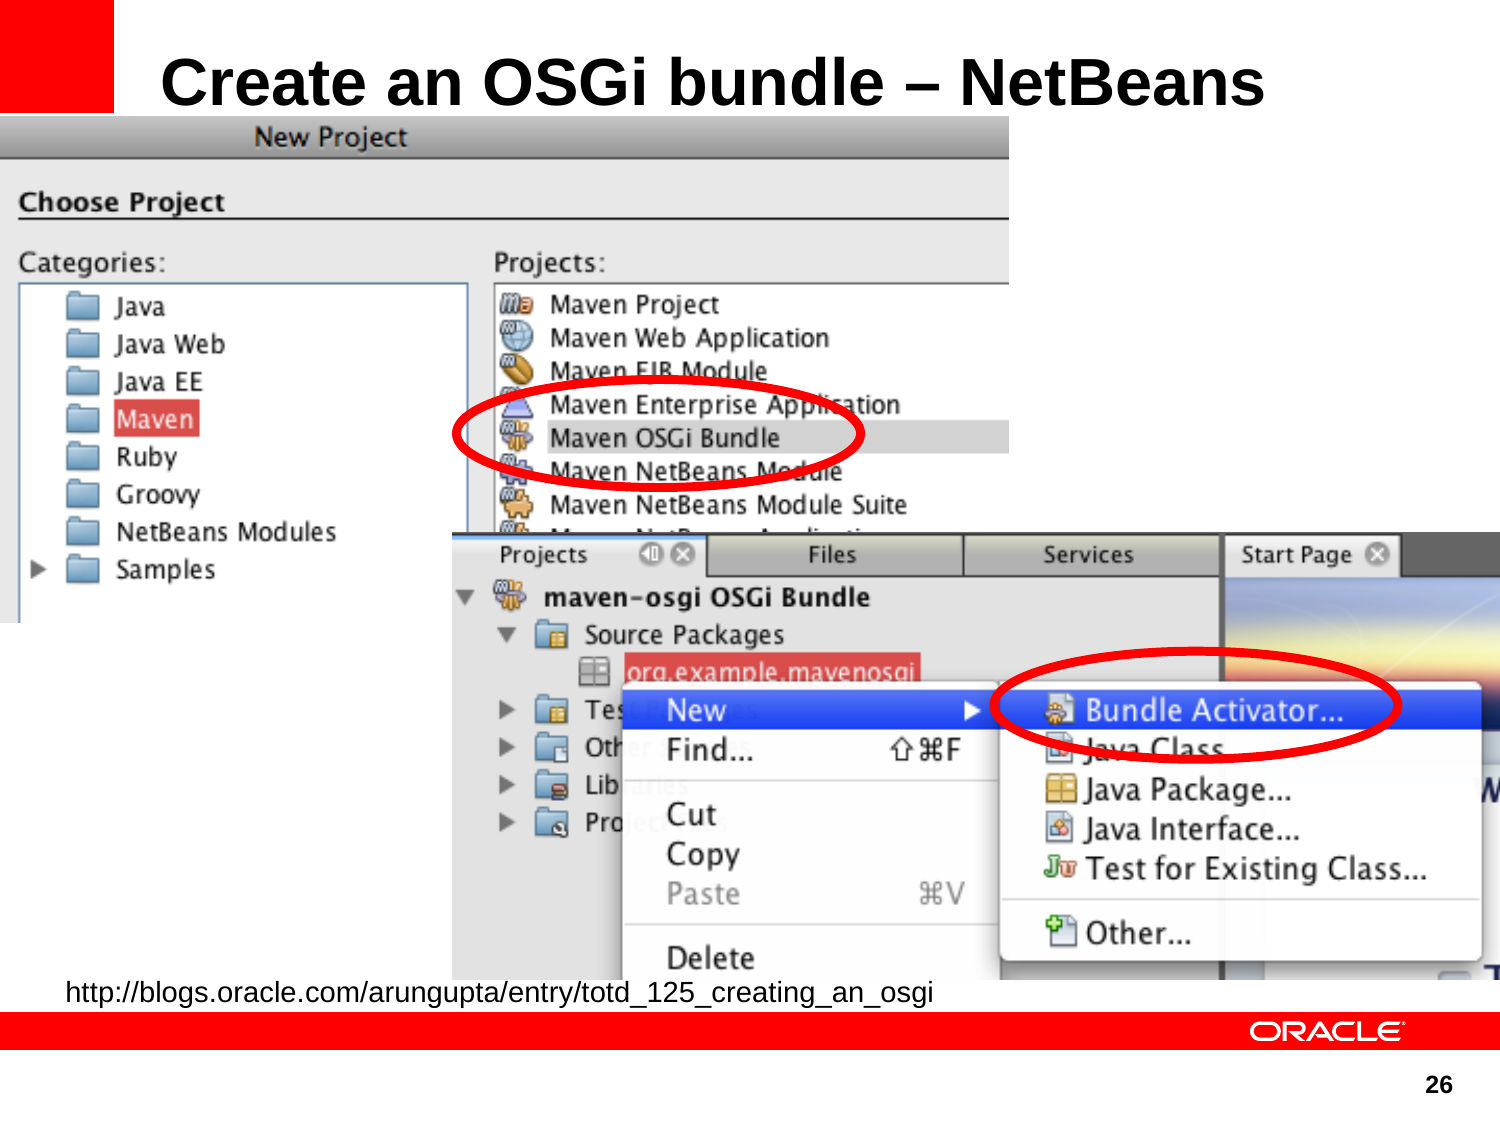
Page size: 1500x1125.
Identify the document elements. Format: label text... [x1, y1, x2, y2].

title Create an OSGi bundle – NetBeans [145, 37, 1390, 128]
picture [0, 0, 114, 113]
picture [0, 116, 1500, 980]
picture [0, 1012, 1500, 1050]
text_box http://blogs.oracle.com/arungupta/entry/totd_125_creating_an_osgi [6, 972, 995, 1009]
